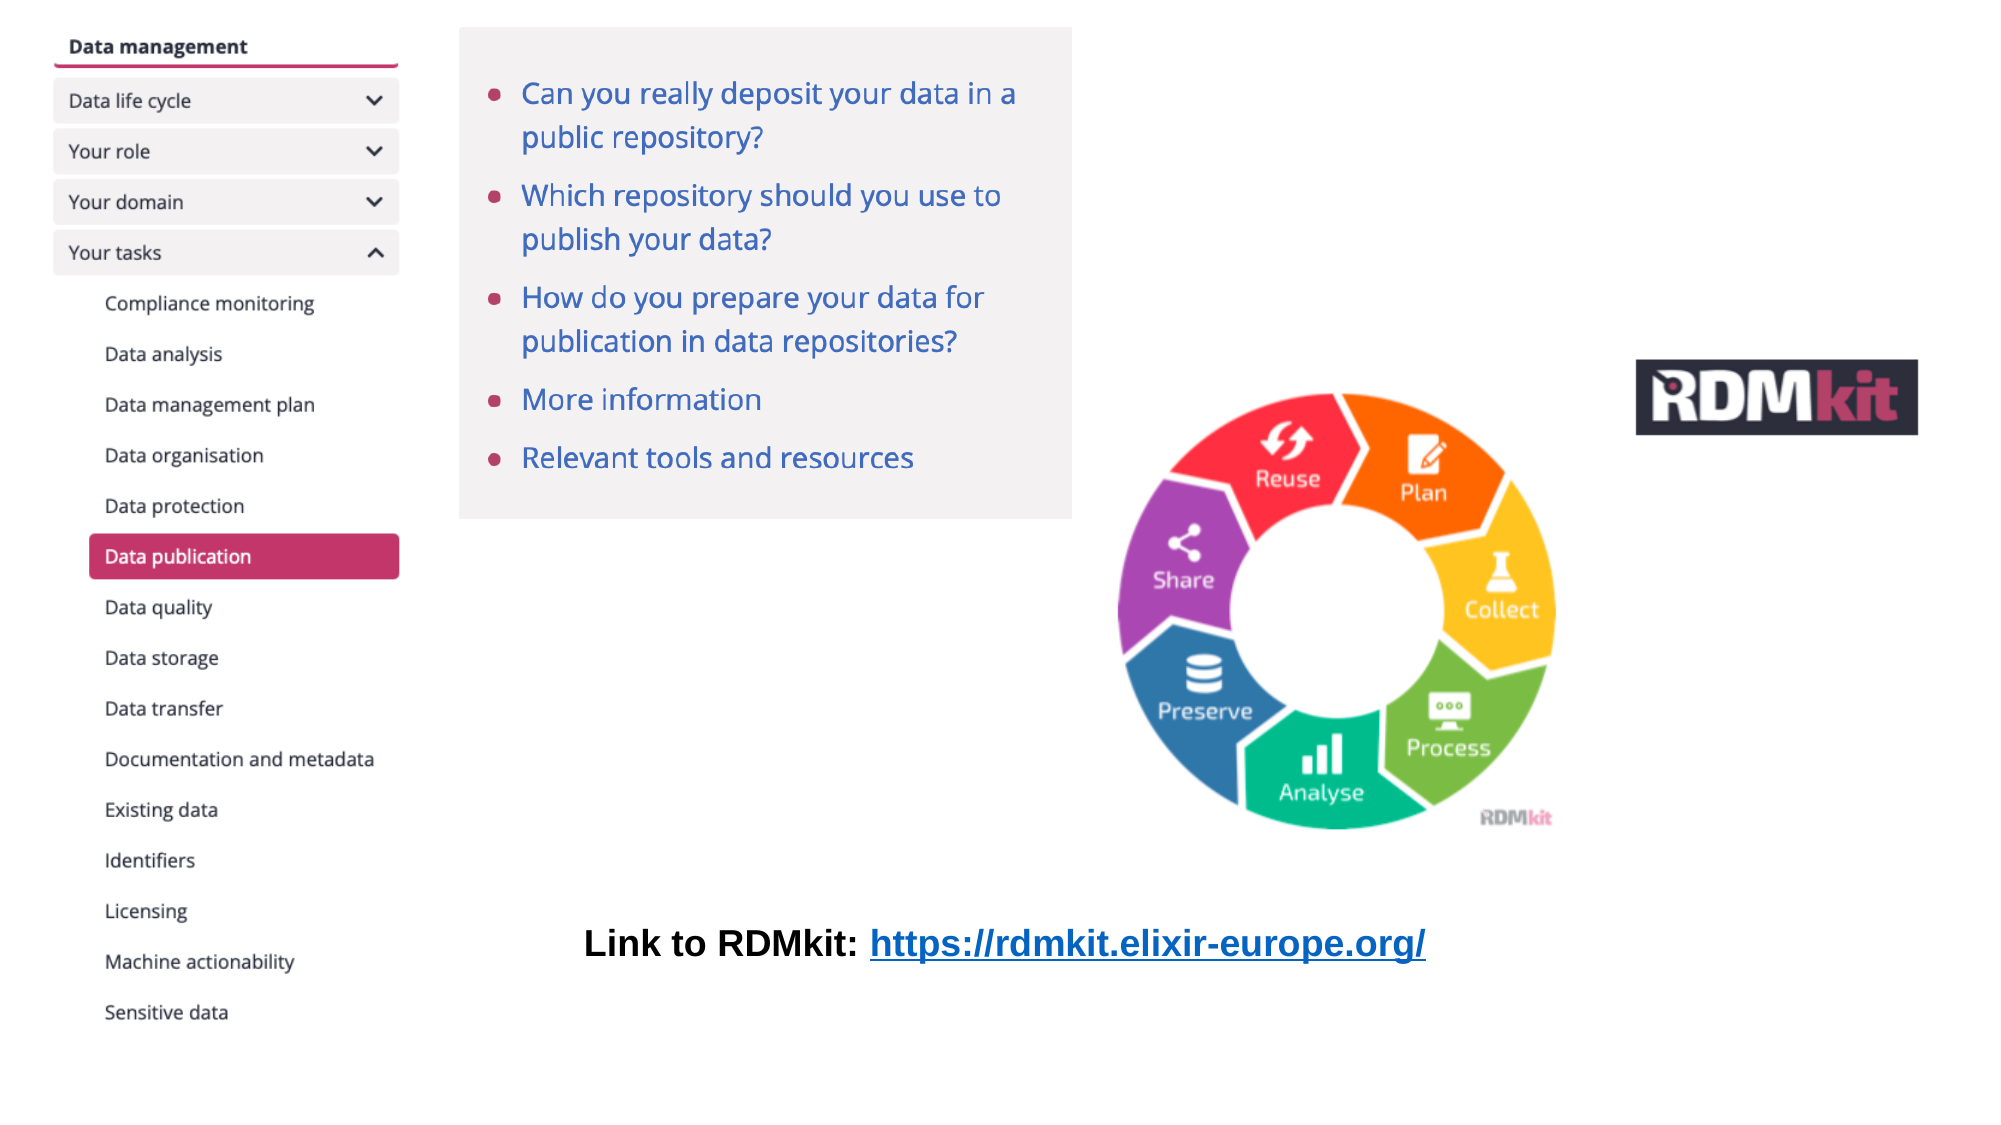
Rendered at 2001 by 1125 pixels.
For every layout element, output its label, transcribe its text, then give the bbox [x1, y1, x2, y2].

text_box Link to RDMkit: https://rdmkit.elixir-europe.org/ [568, 911, 1515, 1017]
picture [46, 32, 415, 1034]
picture [1090, 342, 1945, 871]
picture [459, 27, 1072, 519]
